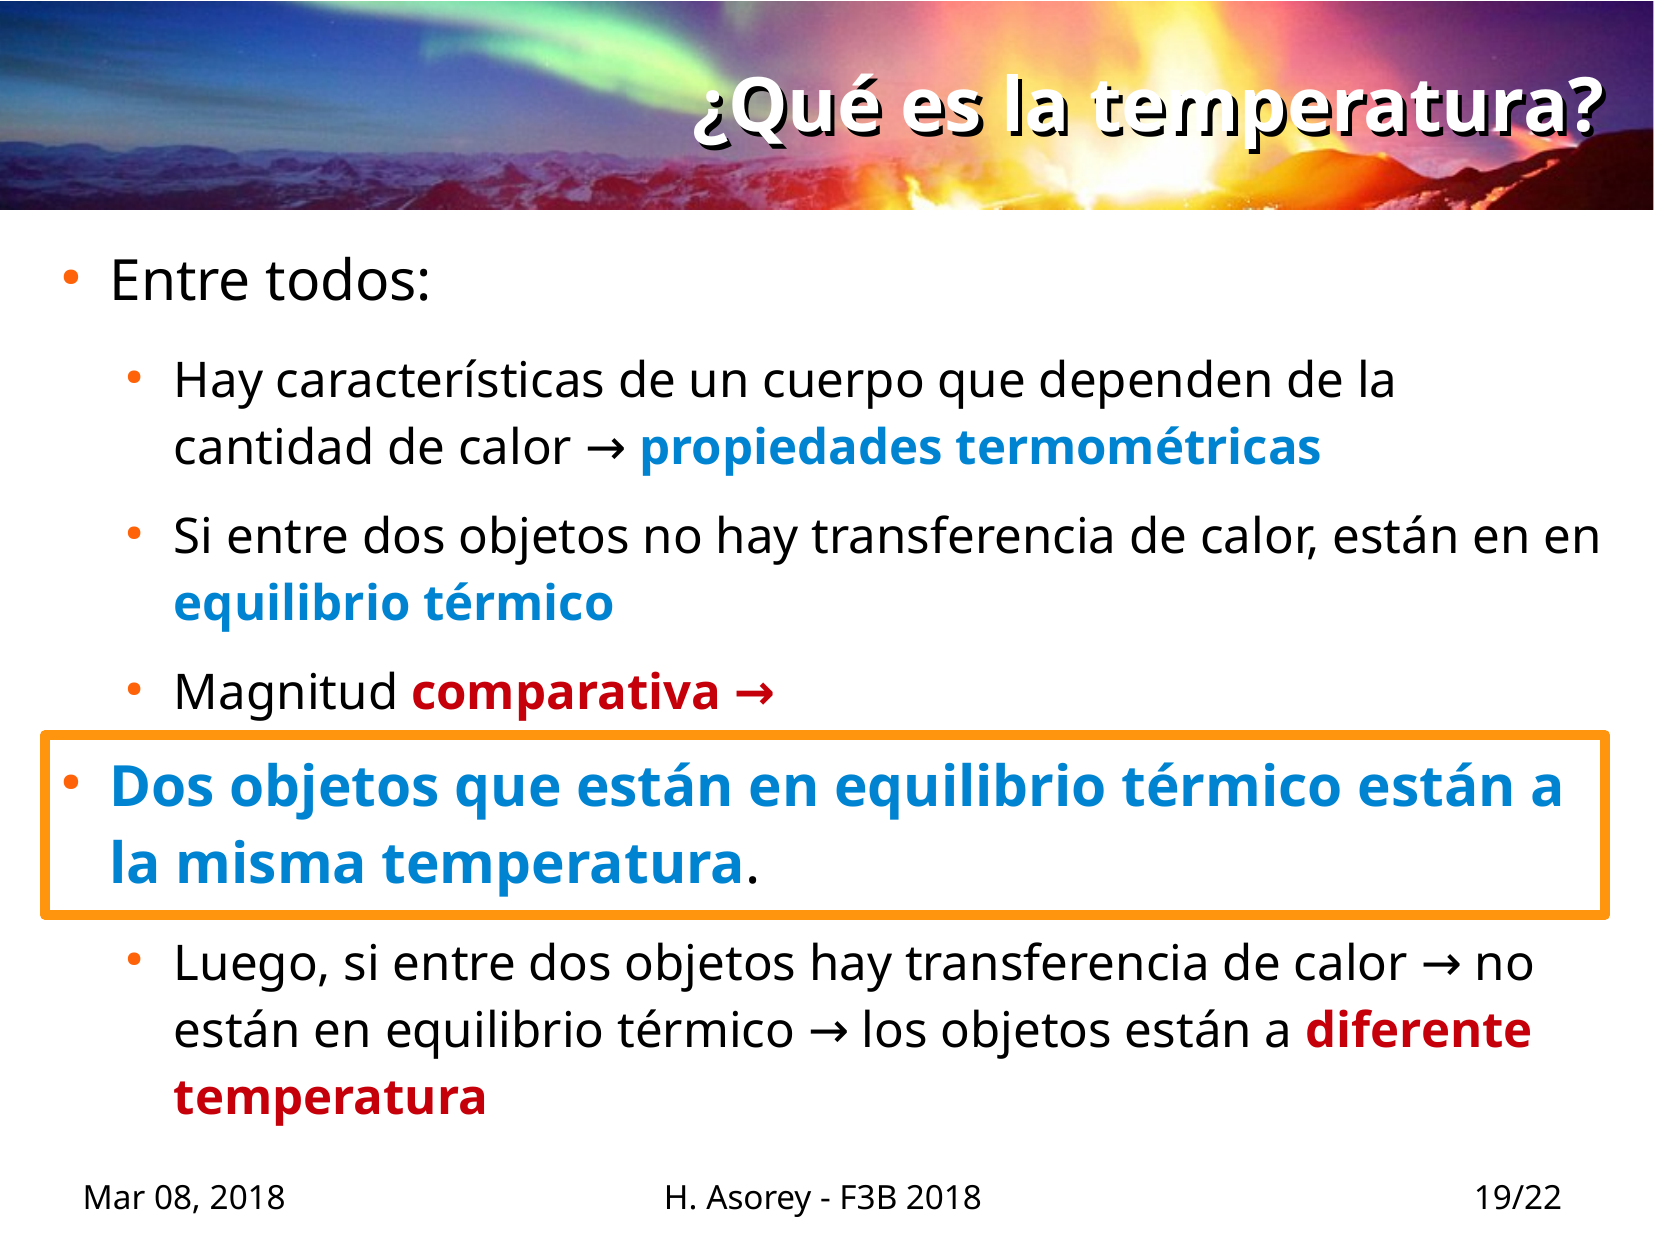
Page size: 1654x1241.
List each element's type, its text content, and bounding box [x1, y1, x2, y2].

title ¿Qué es la temperatura? [45, 15, 1606, 191]
list Entre todos: Hay características de un cuerpo que dependen de la cantidad de calor → propiedades termométricas Si entre dos objetos no hay transferencia de calor, están en en equilibrio térmico Magnitud comparativa → Dos objetos que están en equilibrio térmico están a la misma temperatura. Luego, si entre dos objetos hay transferencia de calor → no están en equilibrio térmico → los objetos están a diferente temperatura [50, 740, 1600, 910]
picture [0, 1, 1654, 210]
list Entre todos: Hay características de un cuerpo que dependen de la cantidad de calor → propiedades termométricas Si entre dos objetos no hay transferencia de calor, están en en equilibrio térmico Magnitud comparativa → Dos objetos que están en equilibrio térmico están a la misma temperatura. Luego, si entre dos objetos hay transferencia de calor → no están en equilibrio térmico → los objetos están a diferente temperatura [45, 920, 1606, 1141]
list Entre todos: Hay características de un cuerpo que dependen de la cantidad de calor → propiedades termométricas Si entre dos objetos no hay transferencia de calor, están en en equilibrio térmico Magnitud comparativa → Dos objetos que están en equilibrio térmico están a la misma temperatura. Luego, si entre dos objetos hay transferencia de calor → no están en equilibrio térmico → los objetos están a diferente temperatura [45, 240, 1606, 730]
